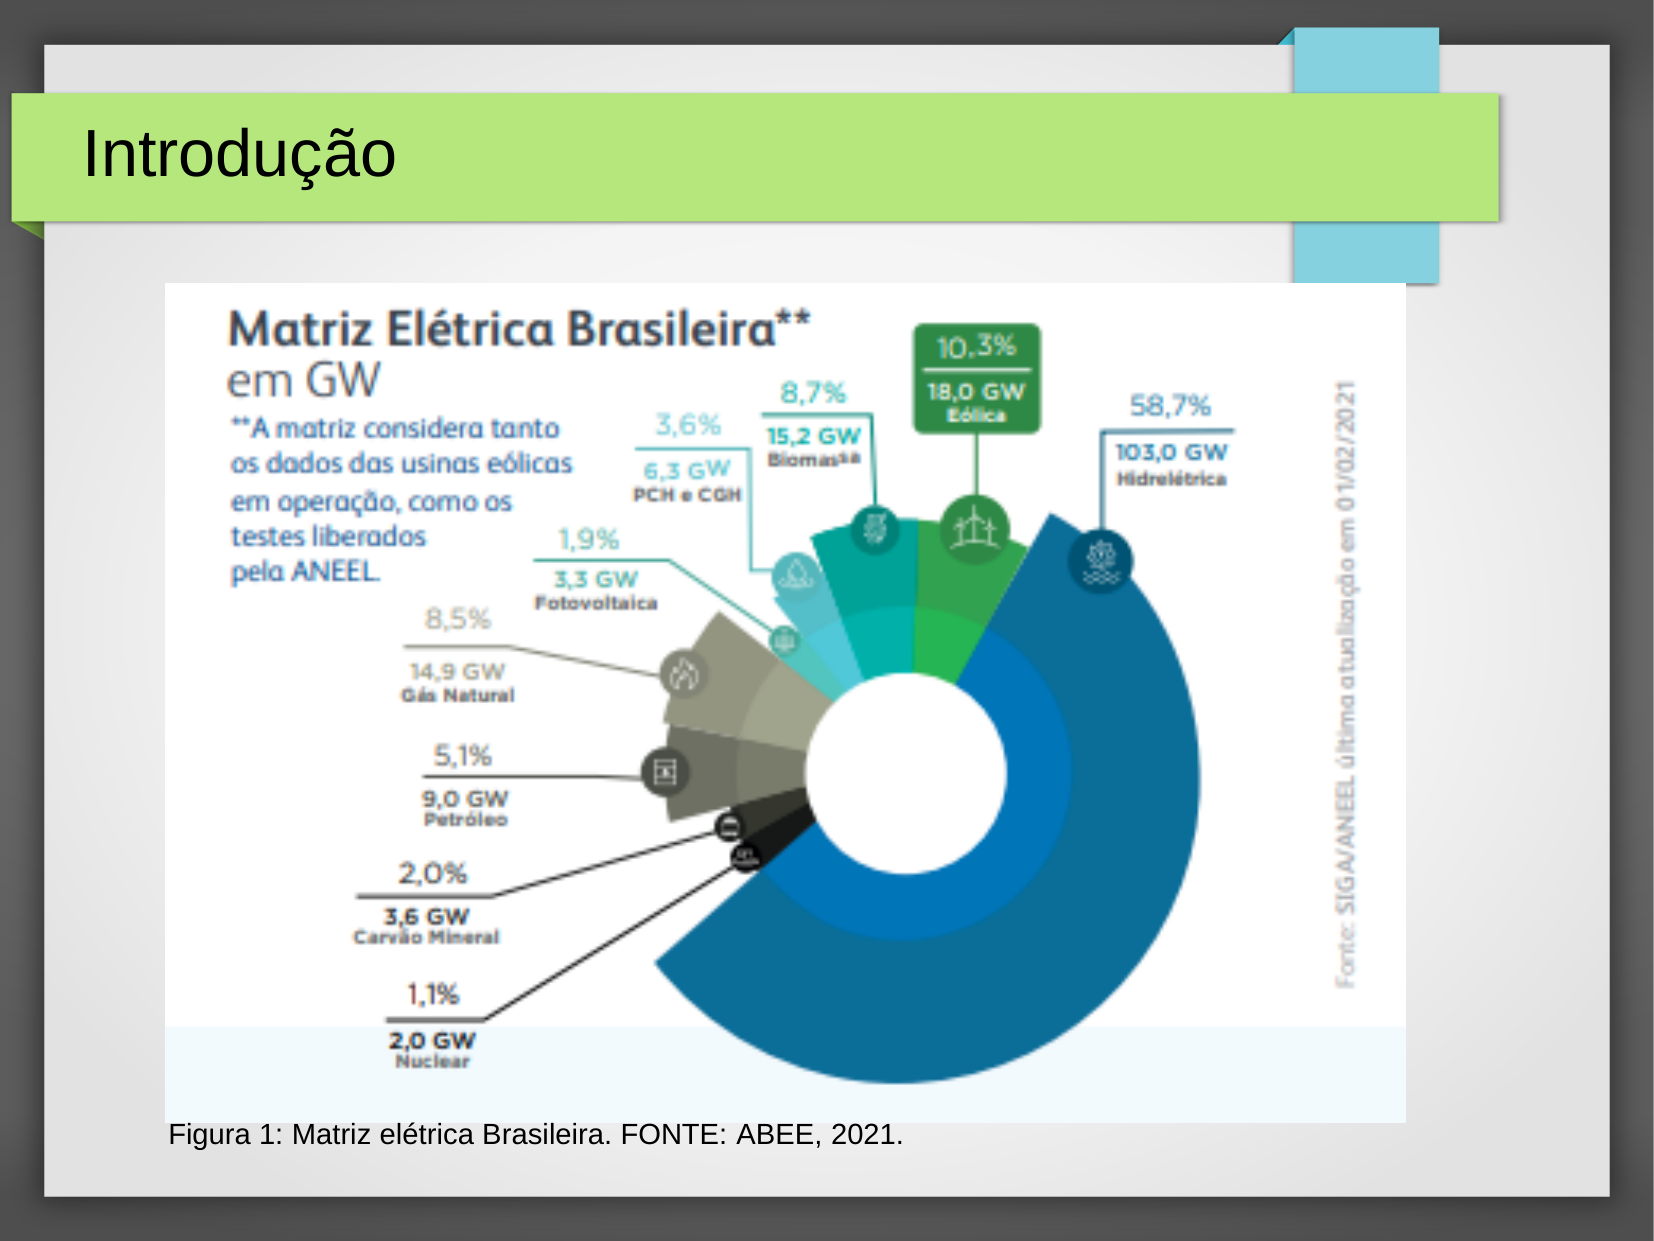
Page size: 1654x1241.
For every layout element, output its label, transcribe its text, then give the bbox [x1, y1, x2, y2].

picture [0, 0, 1654, 1241]
title Introdução [82, 94, 1264, 213]
text_box Figura 1: Matriz elétrica Brasileira. FONTE: ABEE, 2021. [153, 1110, 1453, 1223]
